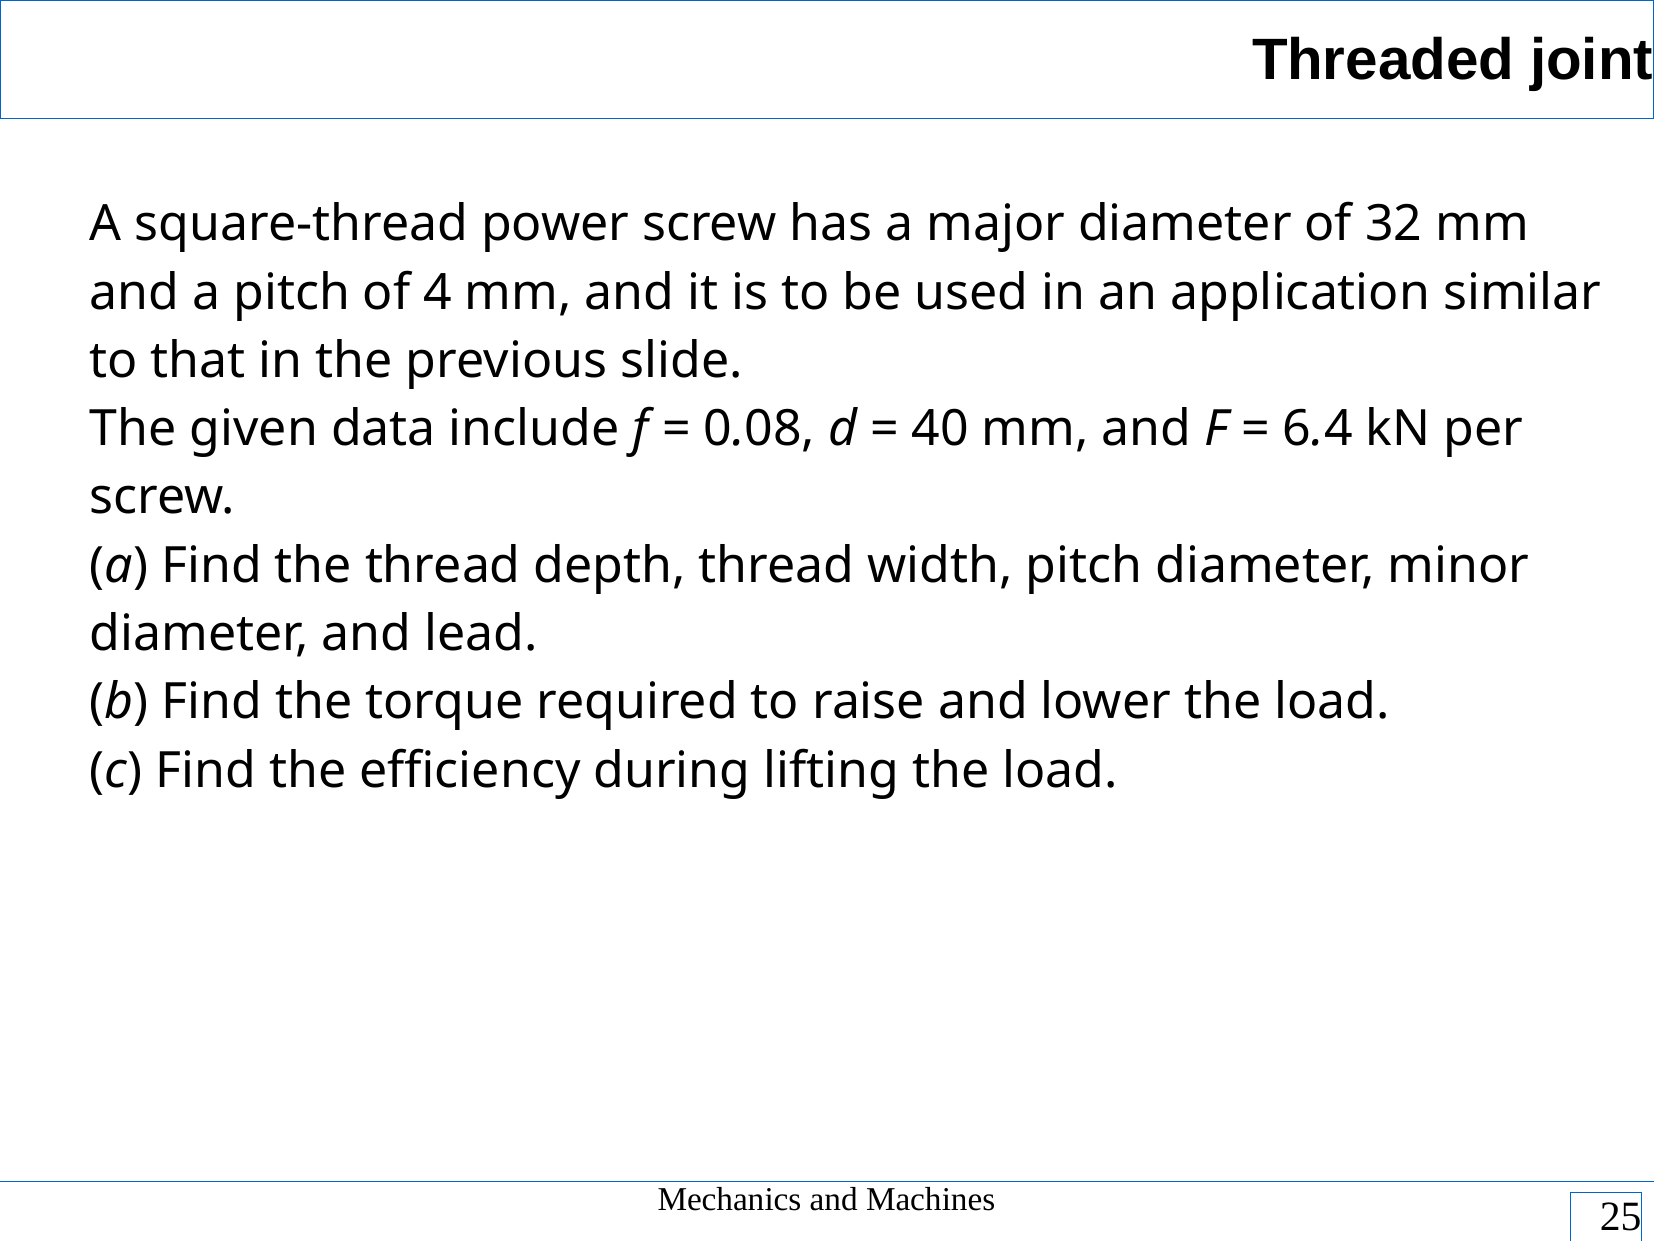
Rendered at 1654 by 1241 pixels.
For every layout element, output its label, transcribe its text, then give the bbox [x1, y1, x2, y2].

text_box A square-thread power screw has a major diameter of 32 mm and a pitch of 4 mm, and it is to be used in an application similar to that in the previous slide. The given data include f = 0.08, d = 40 mm, and F = 6.4 kN per screw. (a) Find the thread depth, thread width, pitch diameter, minor diameter, and lead. (b) Find the torque required to raise and lower the load. (c) Find the efficiency during lifting the load. [75, 180, 1621, 1117]
title Threaded joint [0, 0, 1654, 119]
